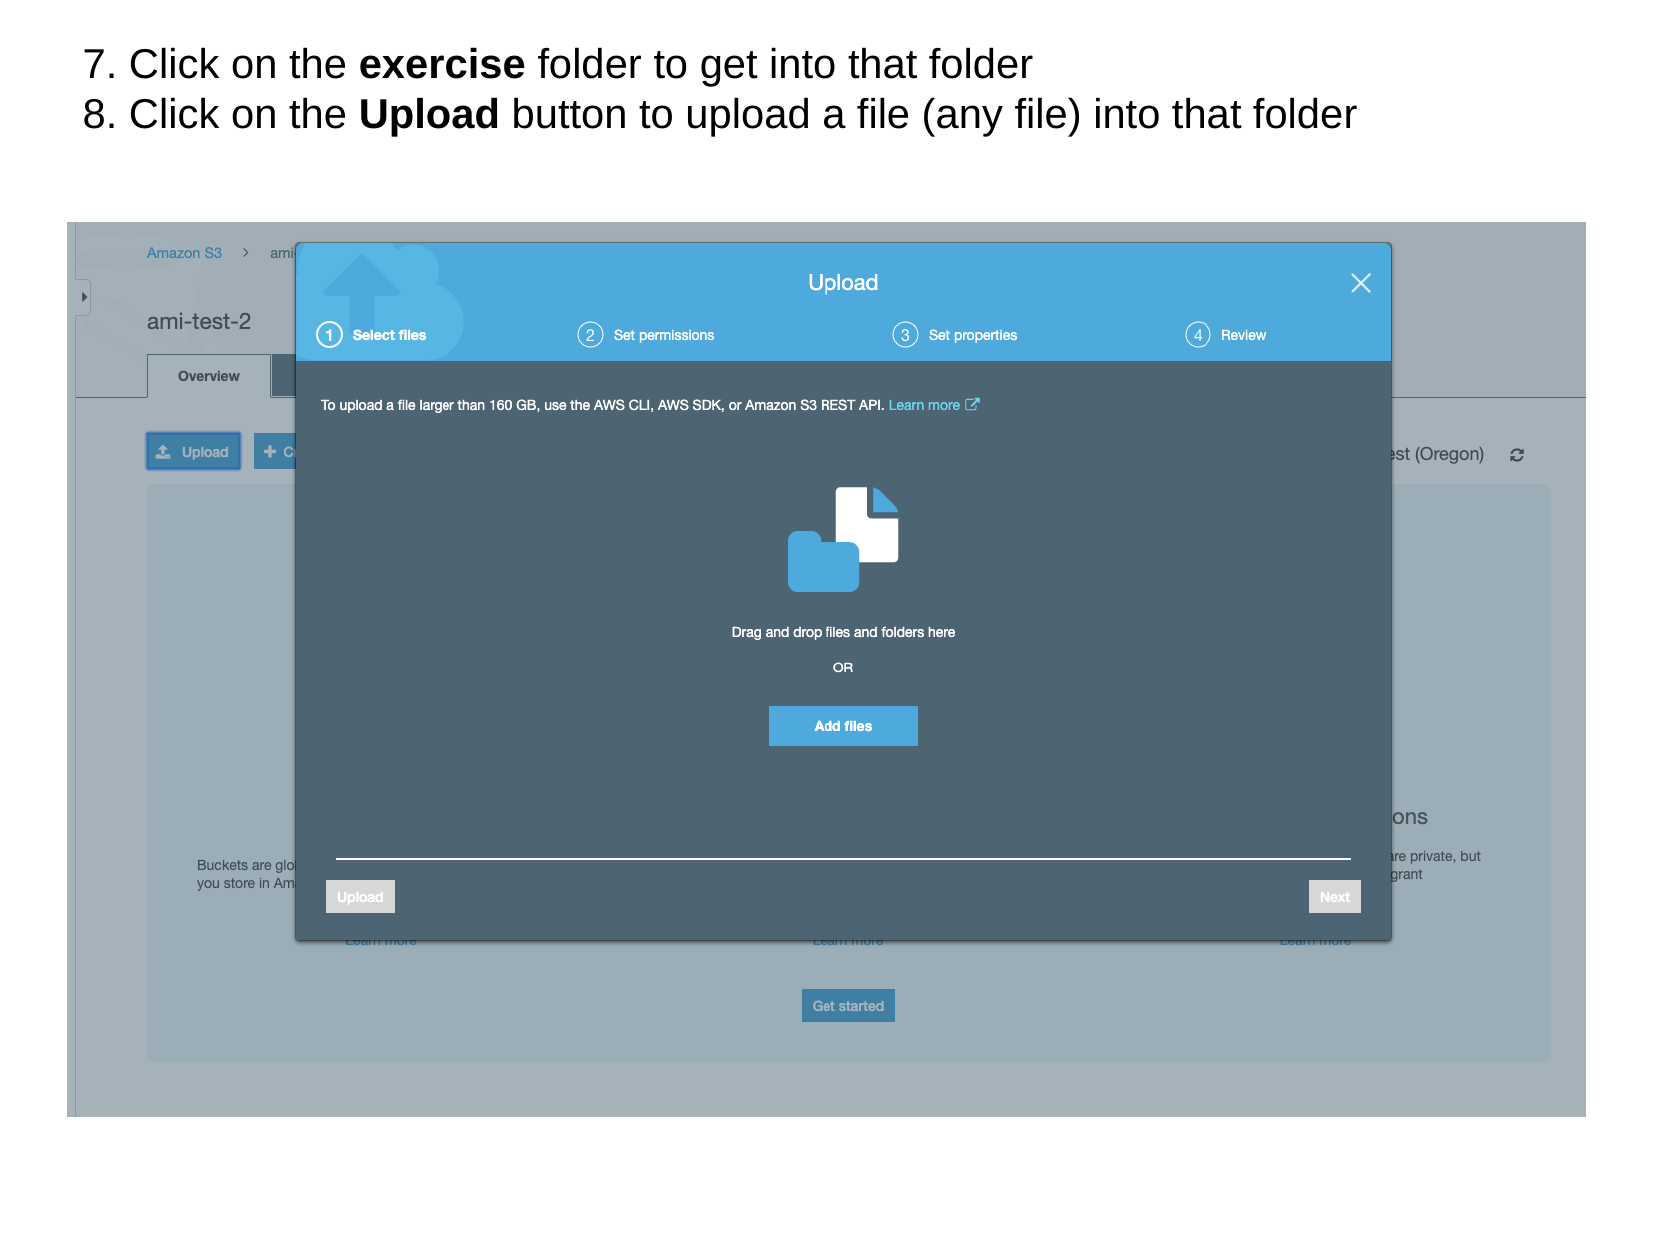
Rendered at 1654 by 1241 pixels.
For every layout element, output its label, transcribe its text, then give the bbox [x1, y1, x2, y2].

list 7. Click on the exercise folder to get into that folder 8. Click on the Upload button to upload a file (any file) into that folder [82, 37, 1571, 171]
picture [67, 222, 1586, 1117]
